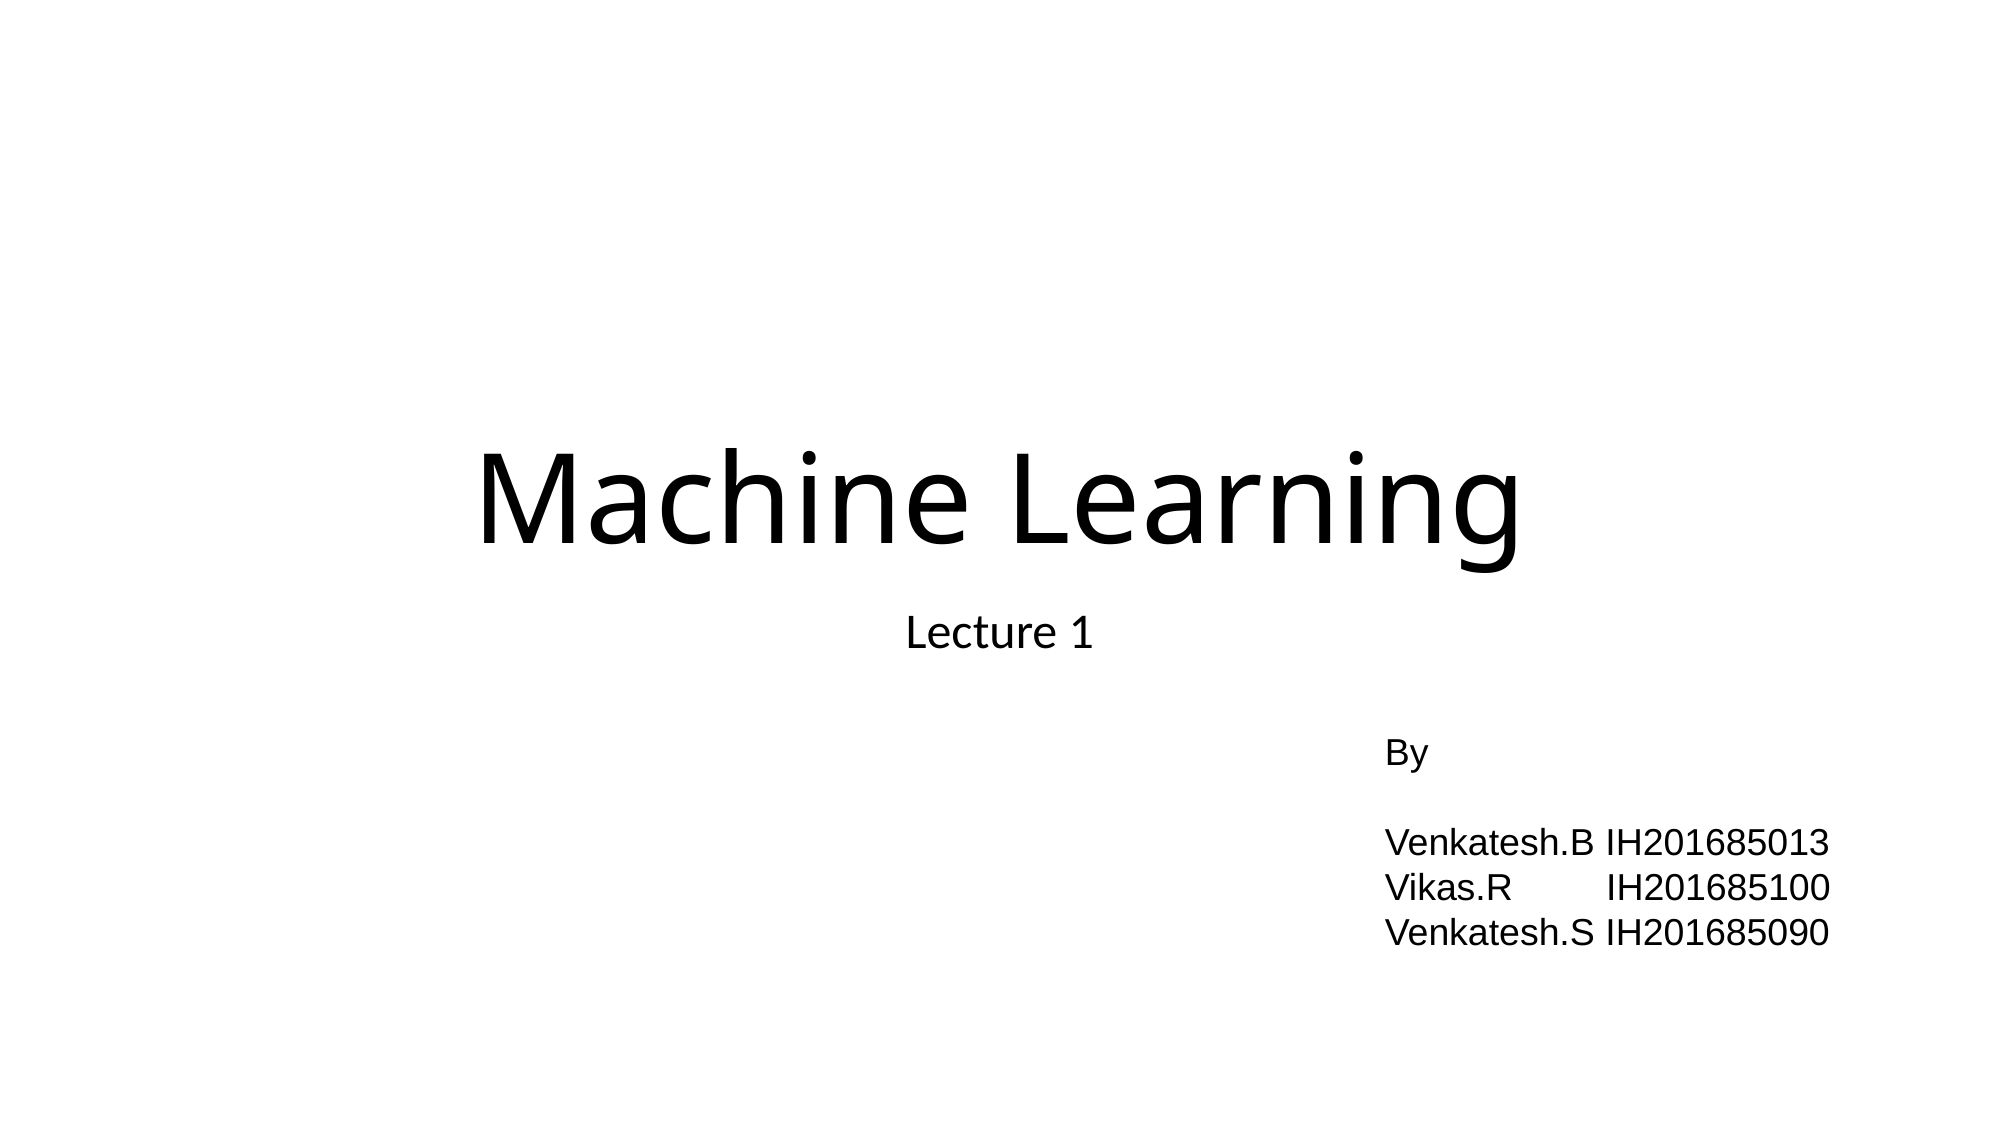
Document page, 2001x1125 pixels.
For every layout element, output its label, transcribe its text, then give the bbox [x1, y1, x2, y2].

text_box Machine Learning [249, 184, 1750, 576]
text_box By Venkatesh.B IH201685013 Vikas.R IH201685100 Venkatesh.S IH201685090 [1370, 720, 1914, 946]
text_box Lecture 1 [249, 590, 1750, 863]
